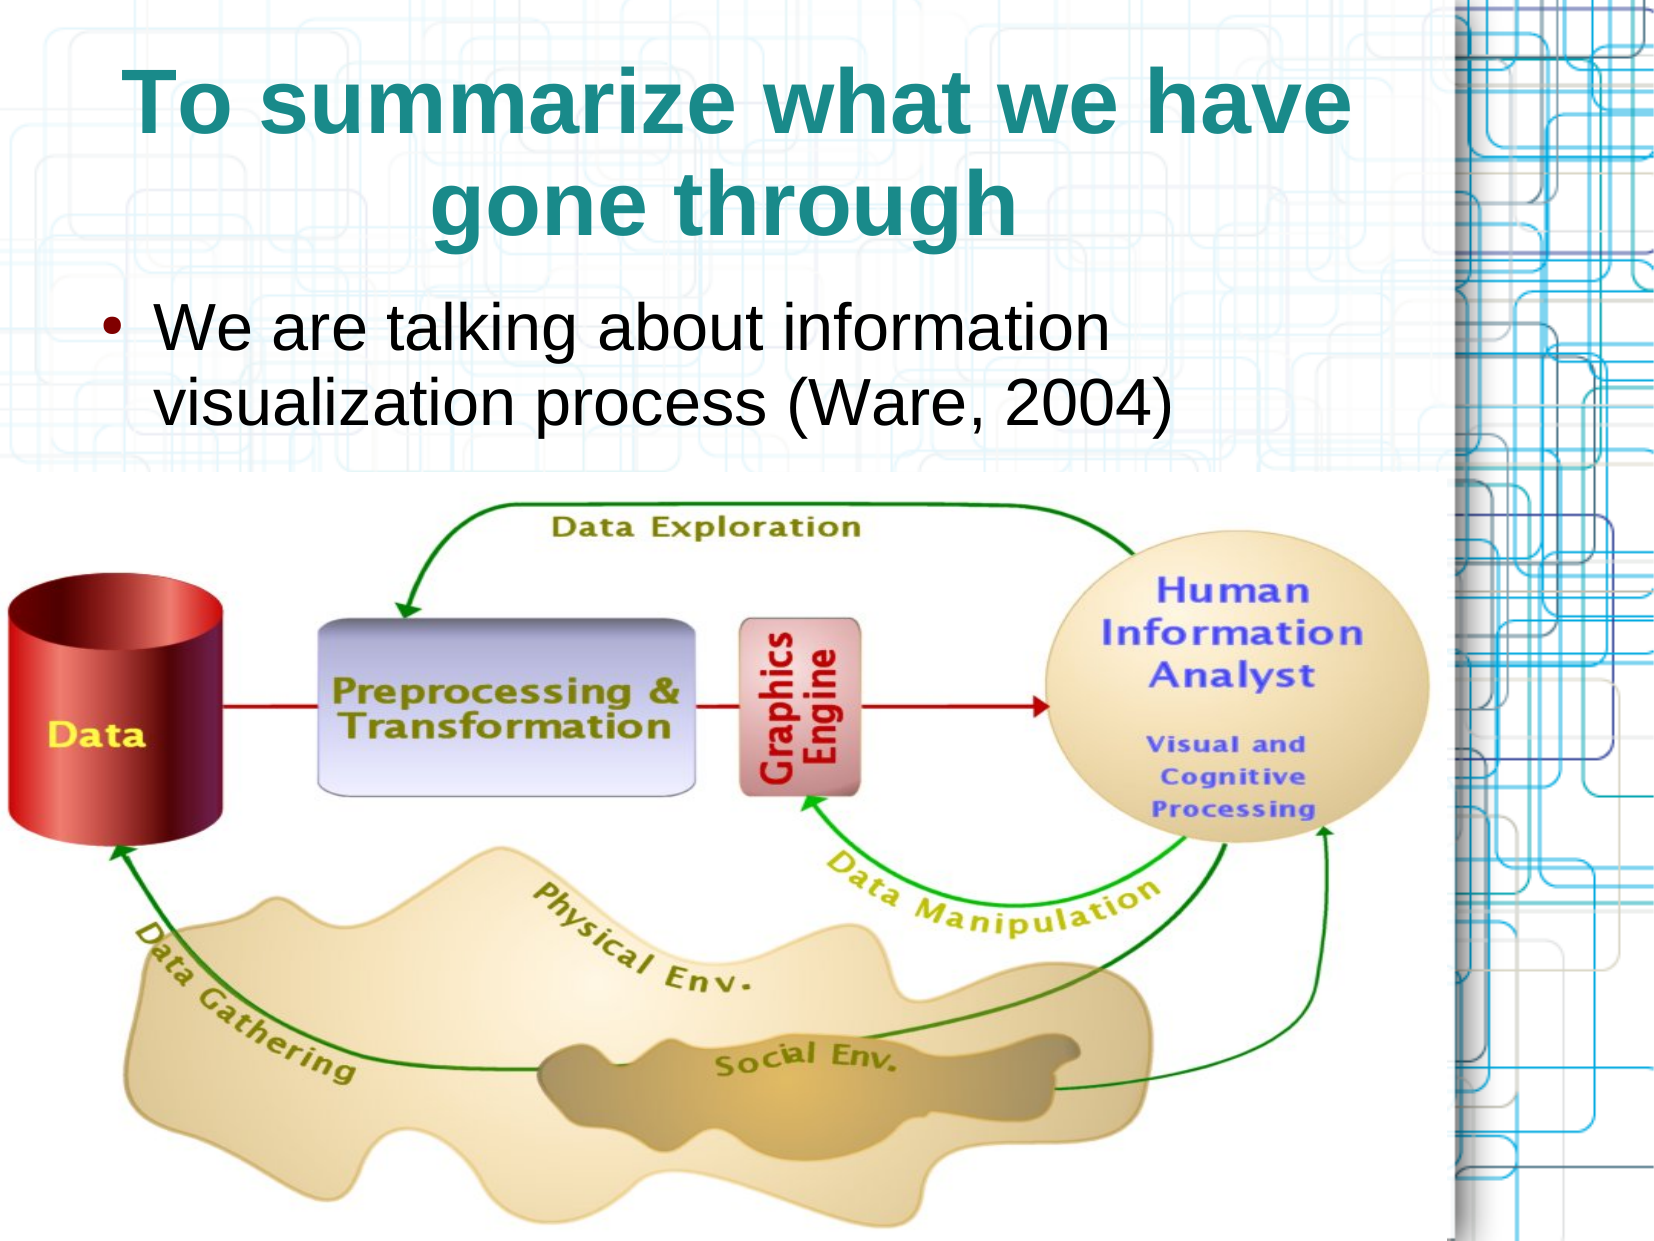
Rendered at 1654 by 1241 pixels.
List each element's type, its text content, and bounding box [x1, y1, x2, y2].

list We are talking about information visualization process (Ware, 2004) [82, 290, 1418, 472]
picture [0, 0, 1654, 1241]
title To summarize what we have gone through [59, 49, 1418, 257]
